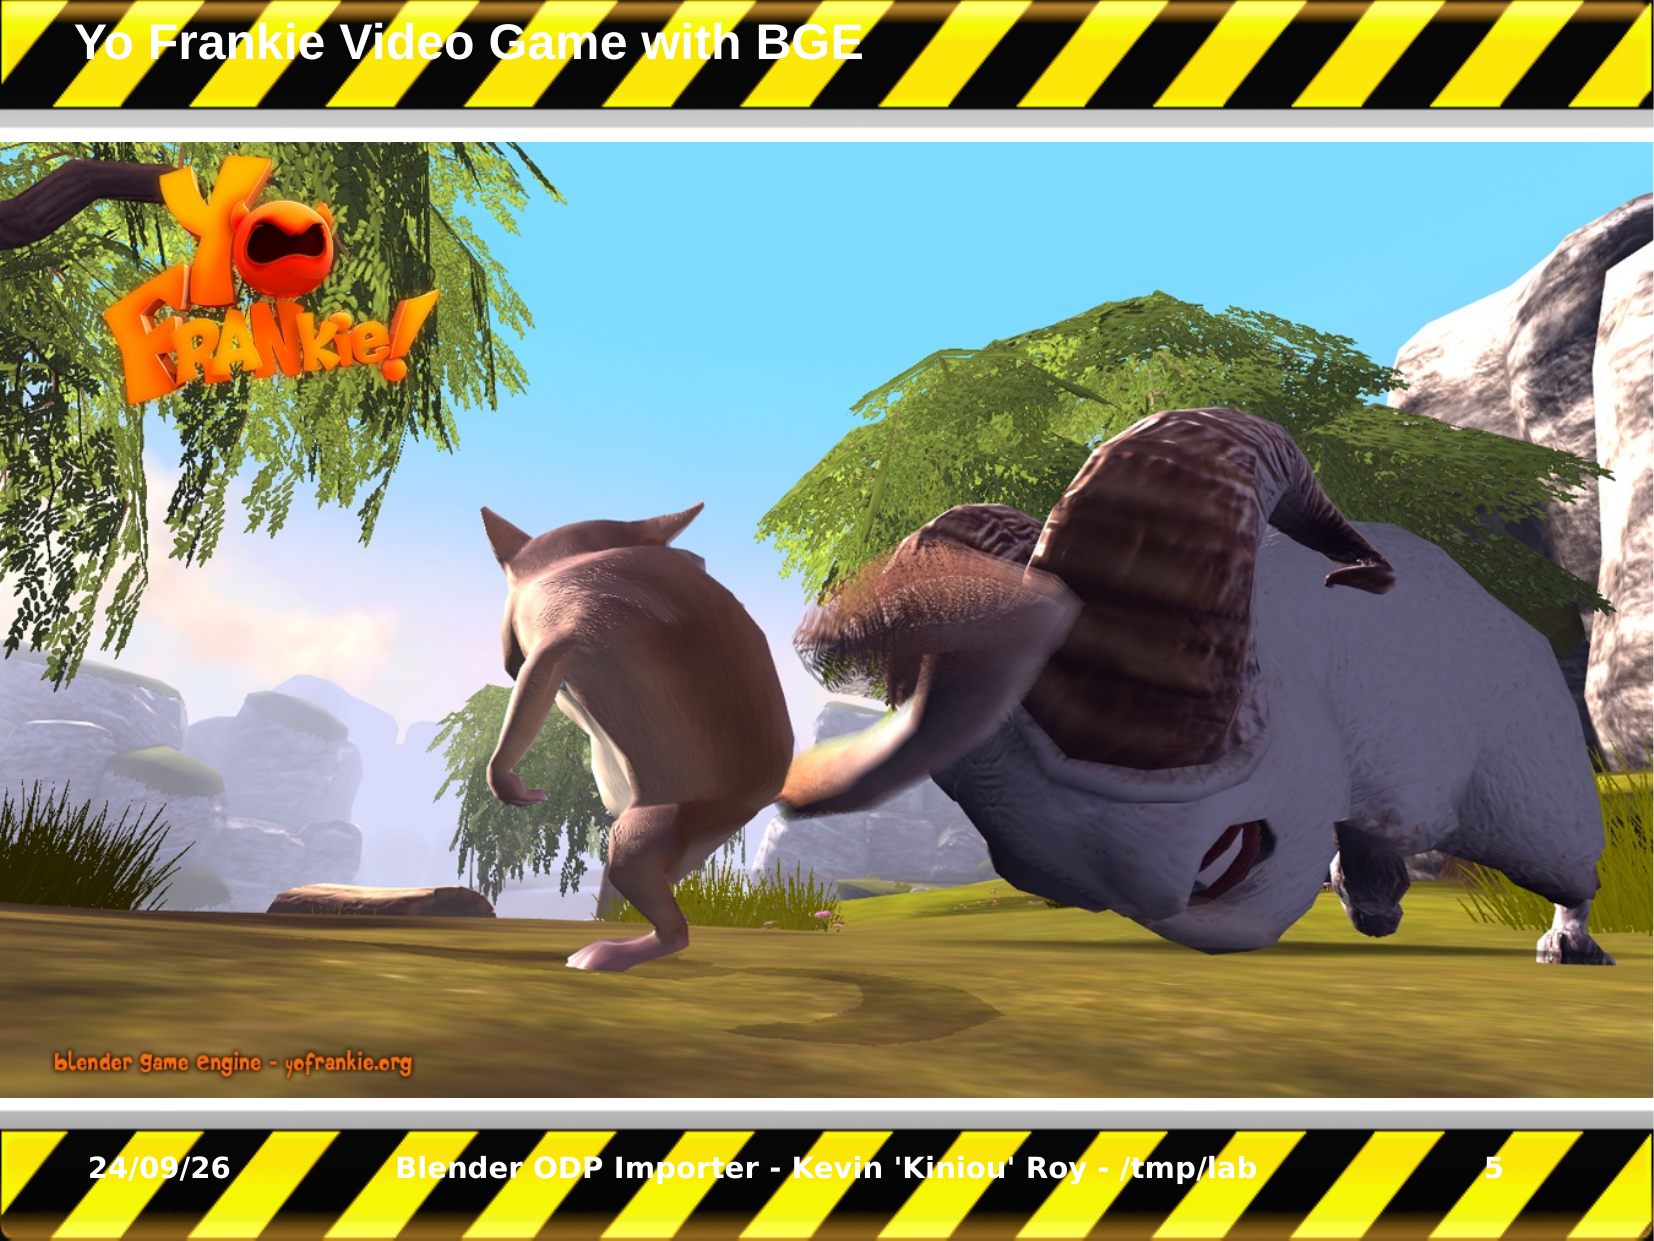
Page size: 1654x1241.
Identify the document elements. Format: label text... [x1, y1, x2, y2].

picture [0, 0, 1654, 1241]
title Yo Frankie Video Game with BGE [73, 14, 1580, 109]
